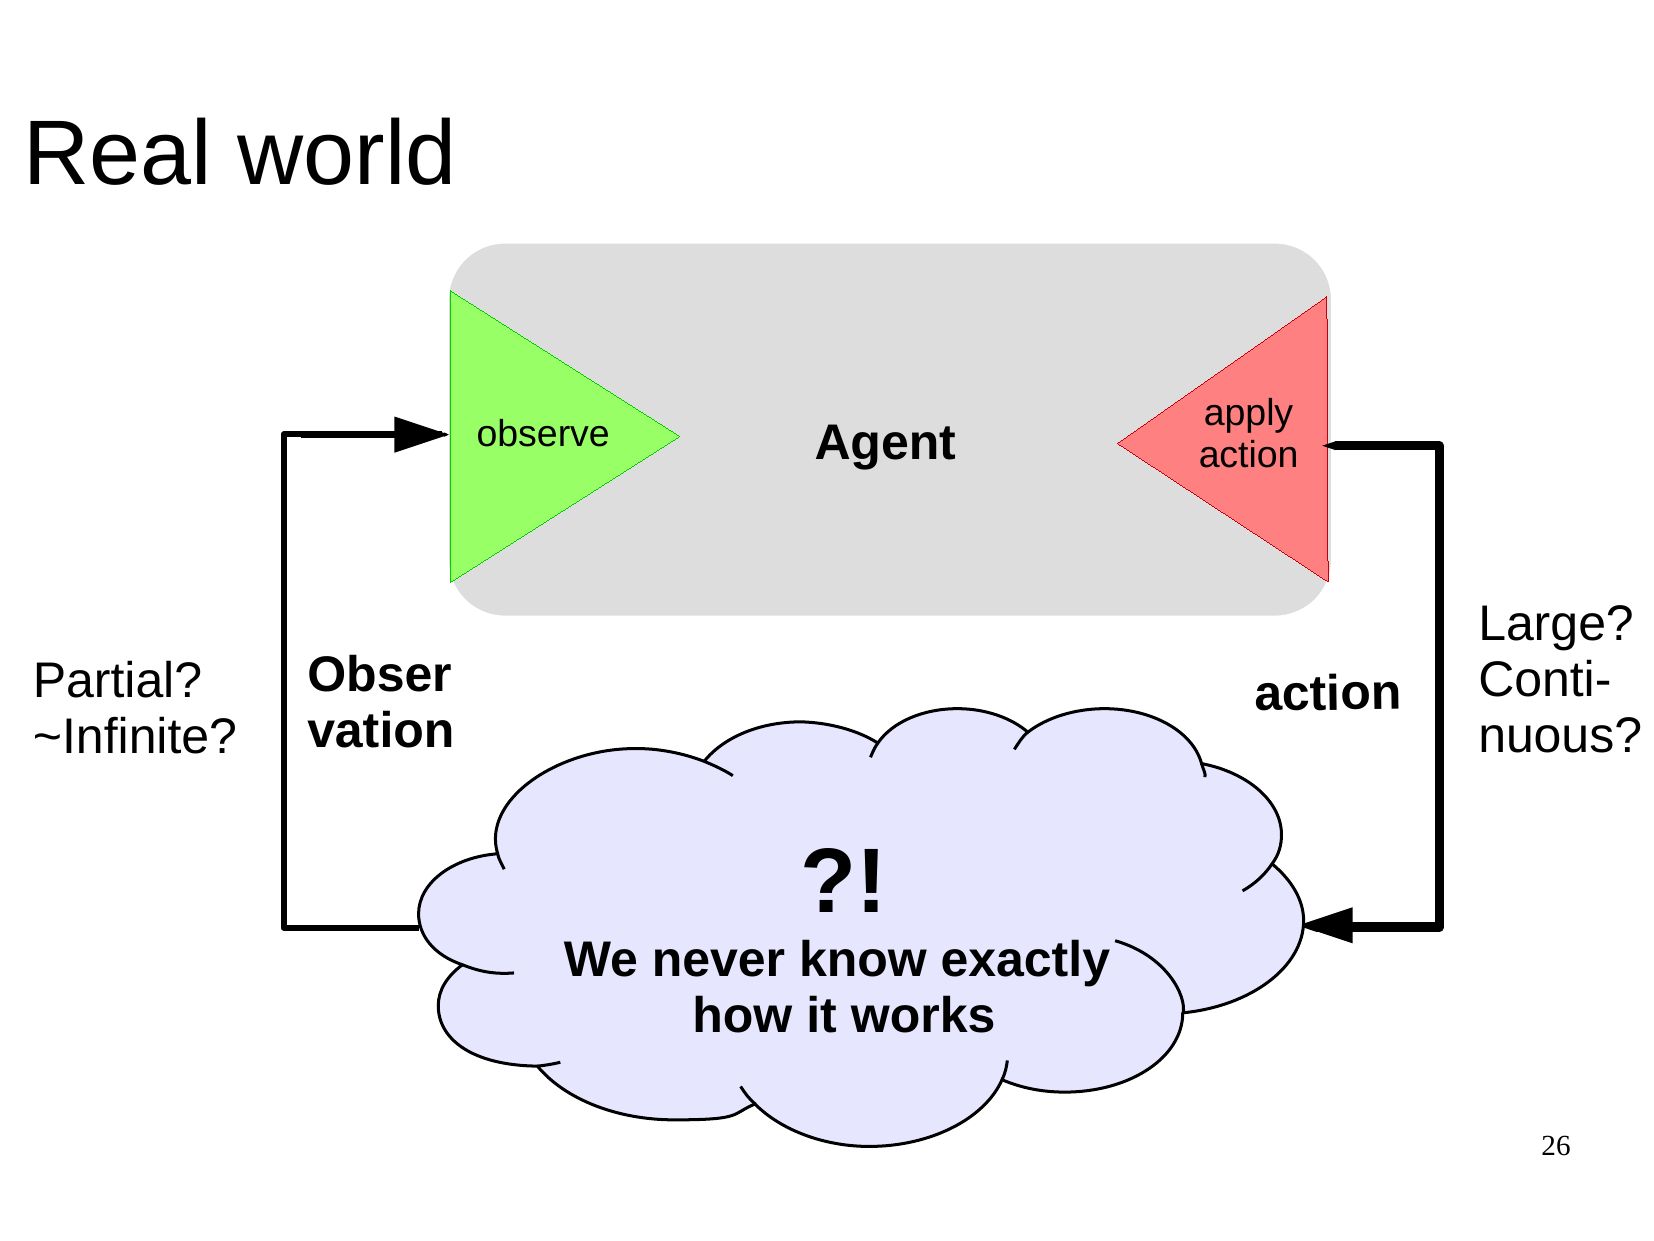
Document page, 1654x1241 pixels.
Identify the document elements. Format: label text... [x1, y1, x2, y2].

text_box Partial? ~Infinite? [18, 645, 331, 843]
text_box Observation [283, 630, 479, 776]
text_box Large? Conti-nuous? [1463, 588, 1654, 786]
text_box Agent [708, 398, 1062, 488]
text_box [469, 1052, 1168, 1147]
text_box apply action [1174, 375, 1323, 493]
text_box [418, 859, 468, 1051]
text_box ?! We never know exactly how it works [468, 821, 1220, 1052]
title Real world [23, 49, 1512, 257]
text_box action [1230, 646, 1518, 796]
text_box [498, 708, 1304, 1006]
text_box [439, 234, 1341, 625]
text_box observe [428, 396, 659, 472]
